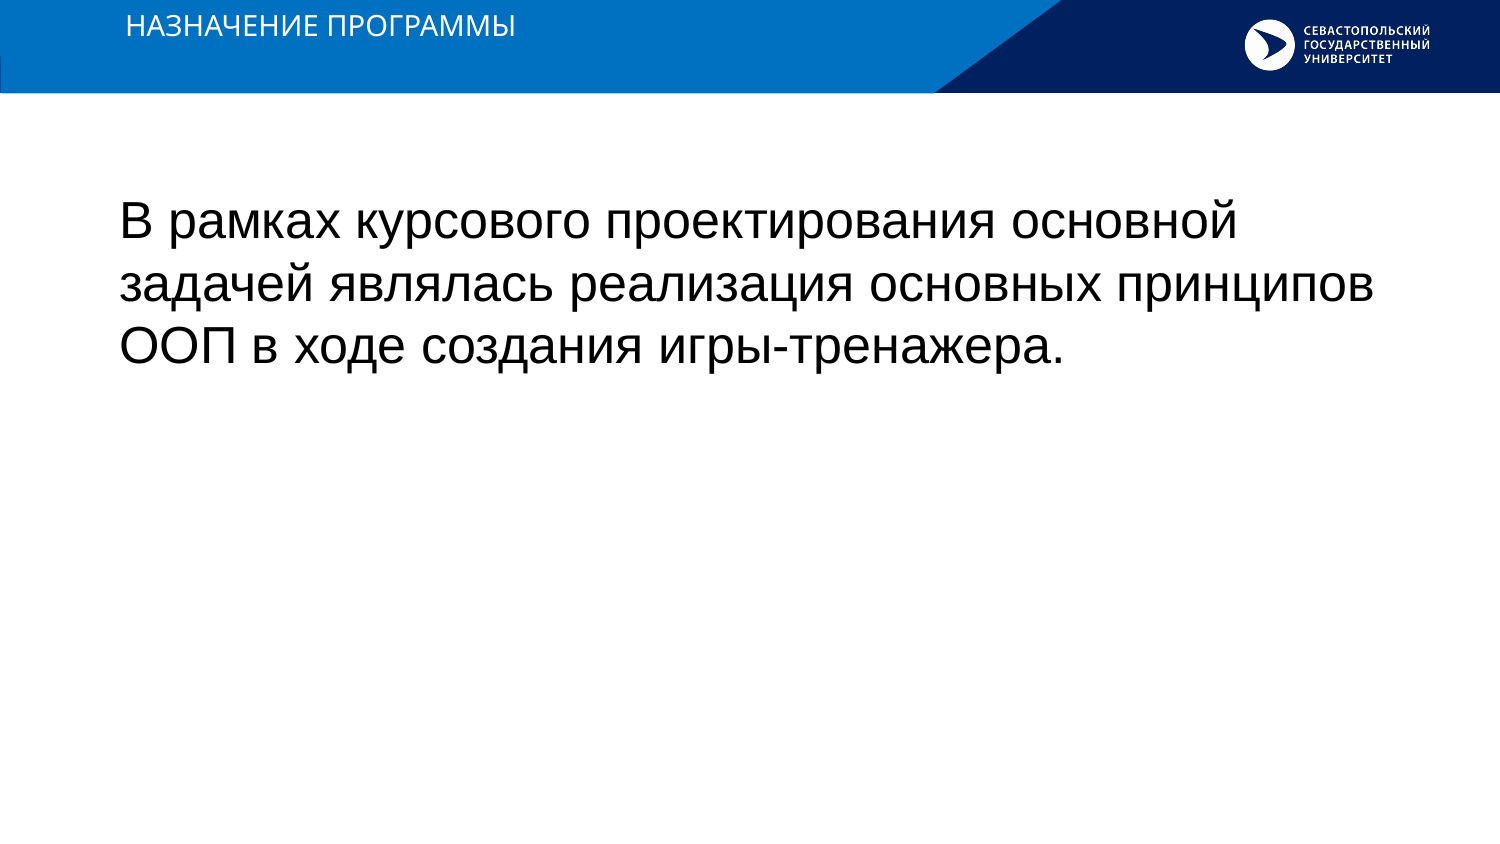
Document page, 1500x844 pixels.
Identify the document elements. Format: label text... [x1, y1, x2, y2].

text_box НАЗНАЧЕНИЕ ПРОГРАММЫ [110, 6, 1461, 51]
text_box [0, 0, 1500, 94]
text_box В рамках курсового проектирования основной задачей являлась реализация основных принципов ООП в ходе создания игры-тренажера. [119, 184, 1382, 755]
picture [1237, 51, 1437, 78]
